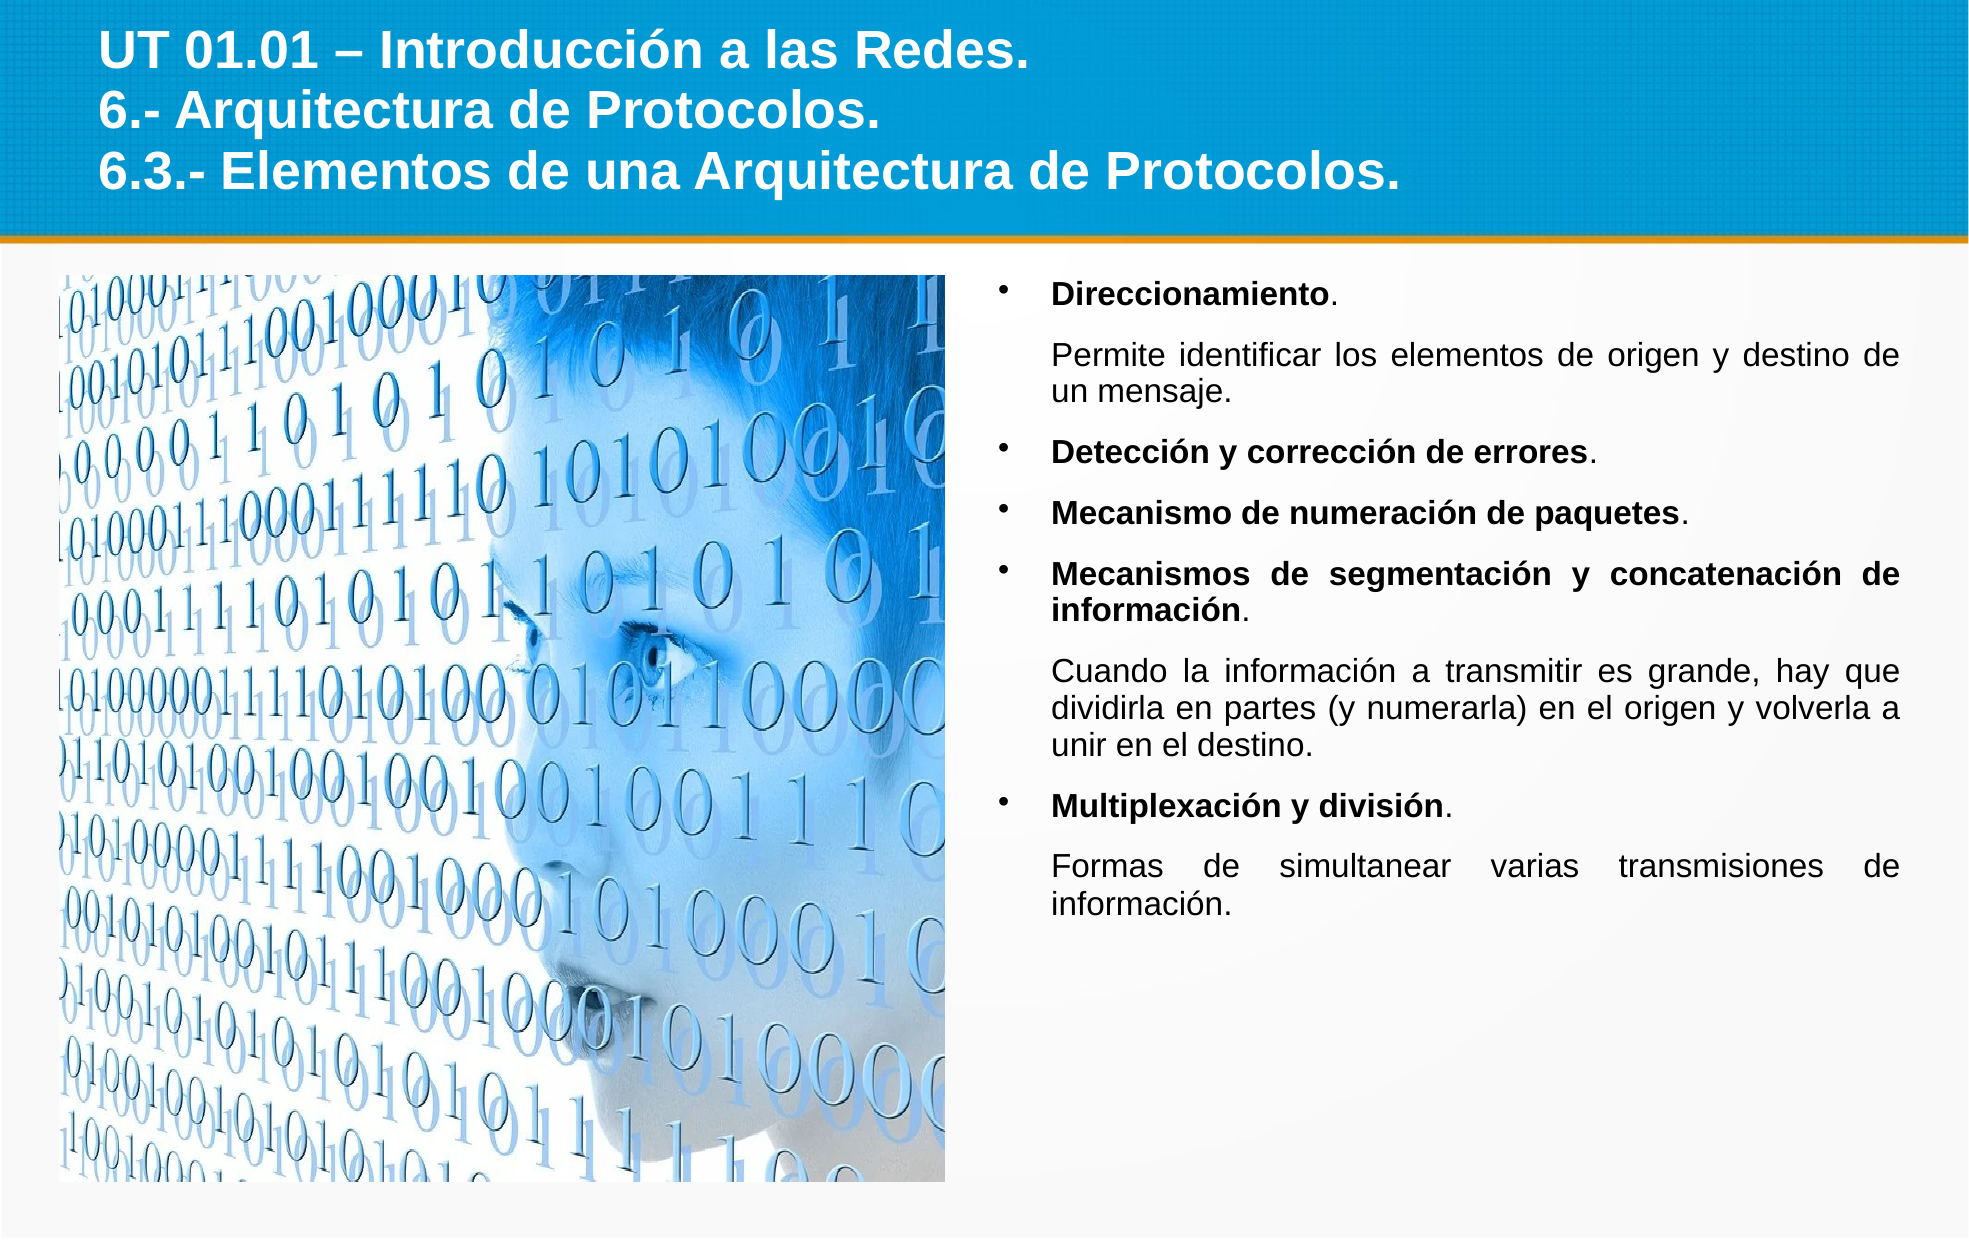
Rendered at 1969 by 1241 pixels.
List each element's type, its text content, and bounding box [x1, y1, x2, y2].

picture [0, 233, 1969, 1241]
list Direccionamiento. Permite identificar los elementos de origen y destino de un mensaje. Detección y corrección de errores. Mecanismo de numeración de paquetes. Mecanismos de segmentación y concatenación de información. Cuando la información a transmitir es grande, hay que dividirla en partes (y numerarla) en el origen y volverla a unir en el destino. Multiplexación y división. Formas de simultanear varias transmisiones de información. [980, 275, 1902, 1173]
title UT 01.01 – Introducción a las Redes. 6.- Arquitectura de Protocolos. 6.3.- Elementos de una Arquitectura de Protocolos. [98, 19, 1870, 201]
